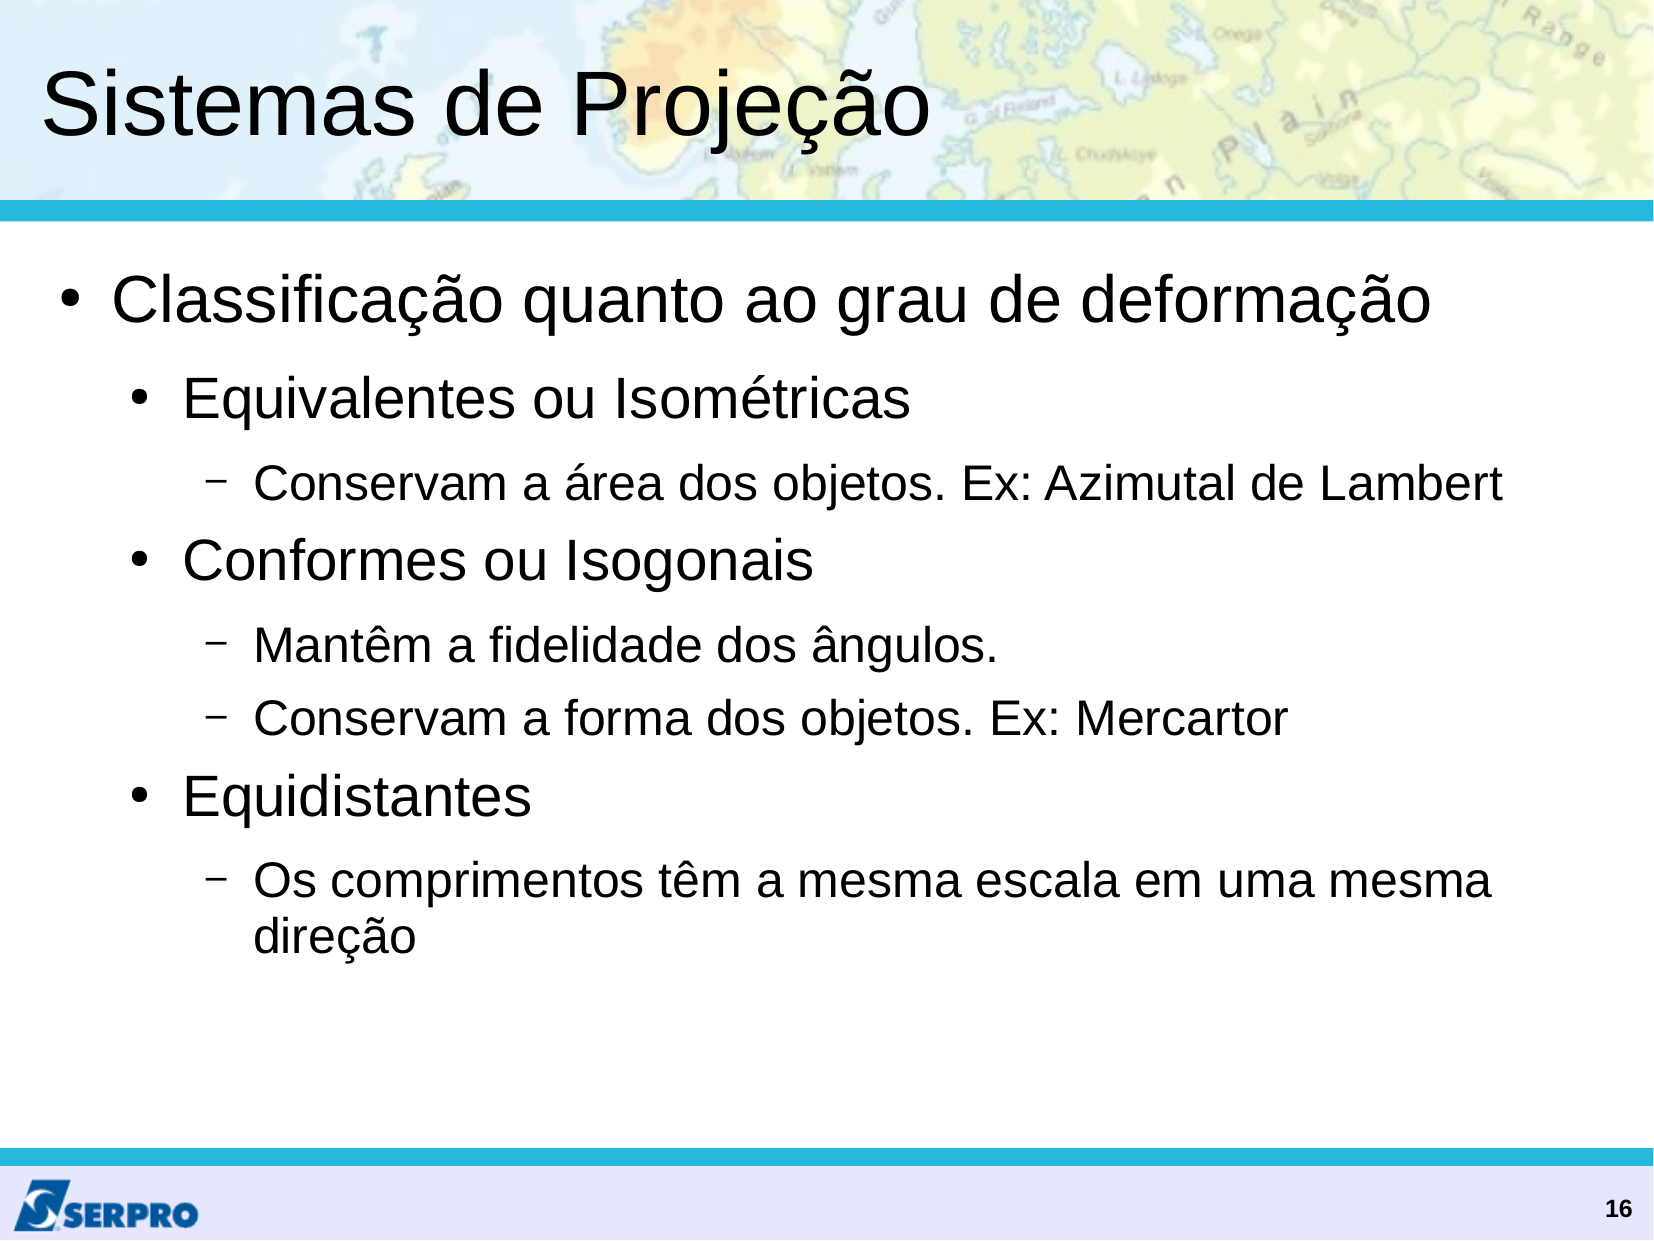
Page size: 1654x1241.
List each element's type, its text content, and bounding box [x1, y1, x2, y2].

picture [10, 1177, 201, 1235]
title Sistemas de Projeção [40, 49, 1614, 159]
list Classificação quanto ao grau de deformação Equivalentes ou Isométricas Conservam a área dos objetos. Ex: Azimutal de Lambert Conformes ou Isogonais Mantêm a fidelidade dos ângulos. Conservam a forma dos objetos. Ex: Mercartor Equidistantes Os comprimentos têm a mesma escala em uma mesma direção [40, 261, 1616, 1081]
